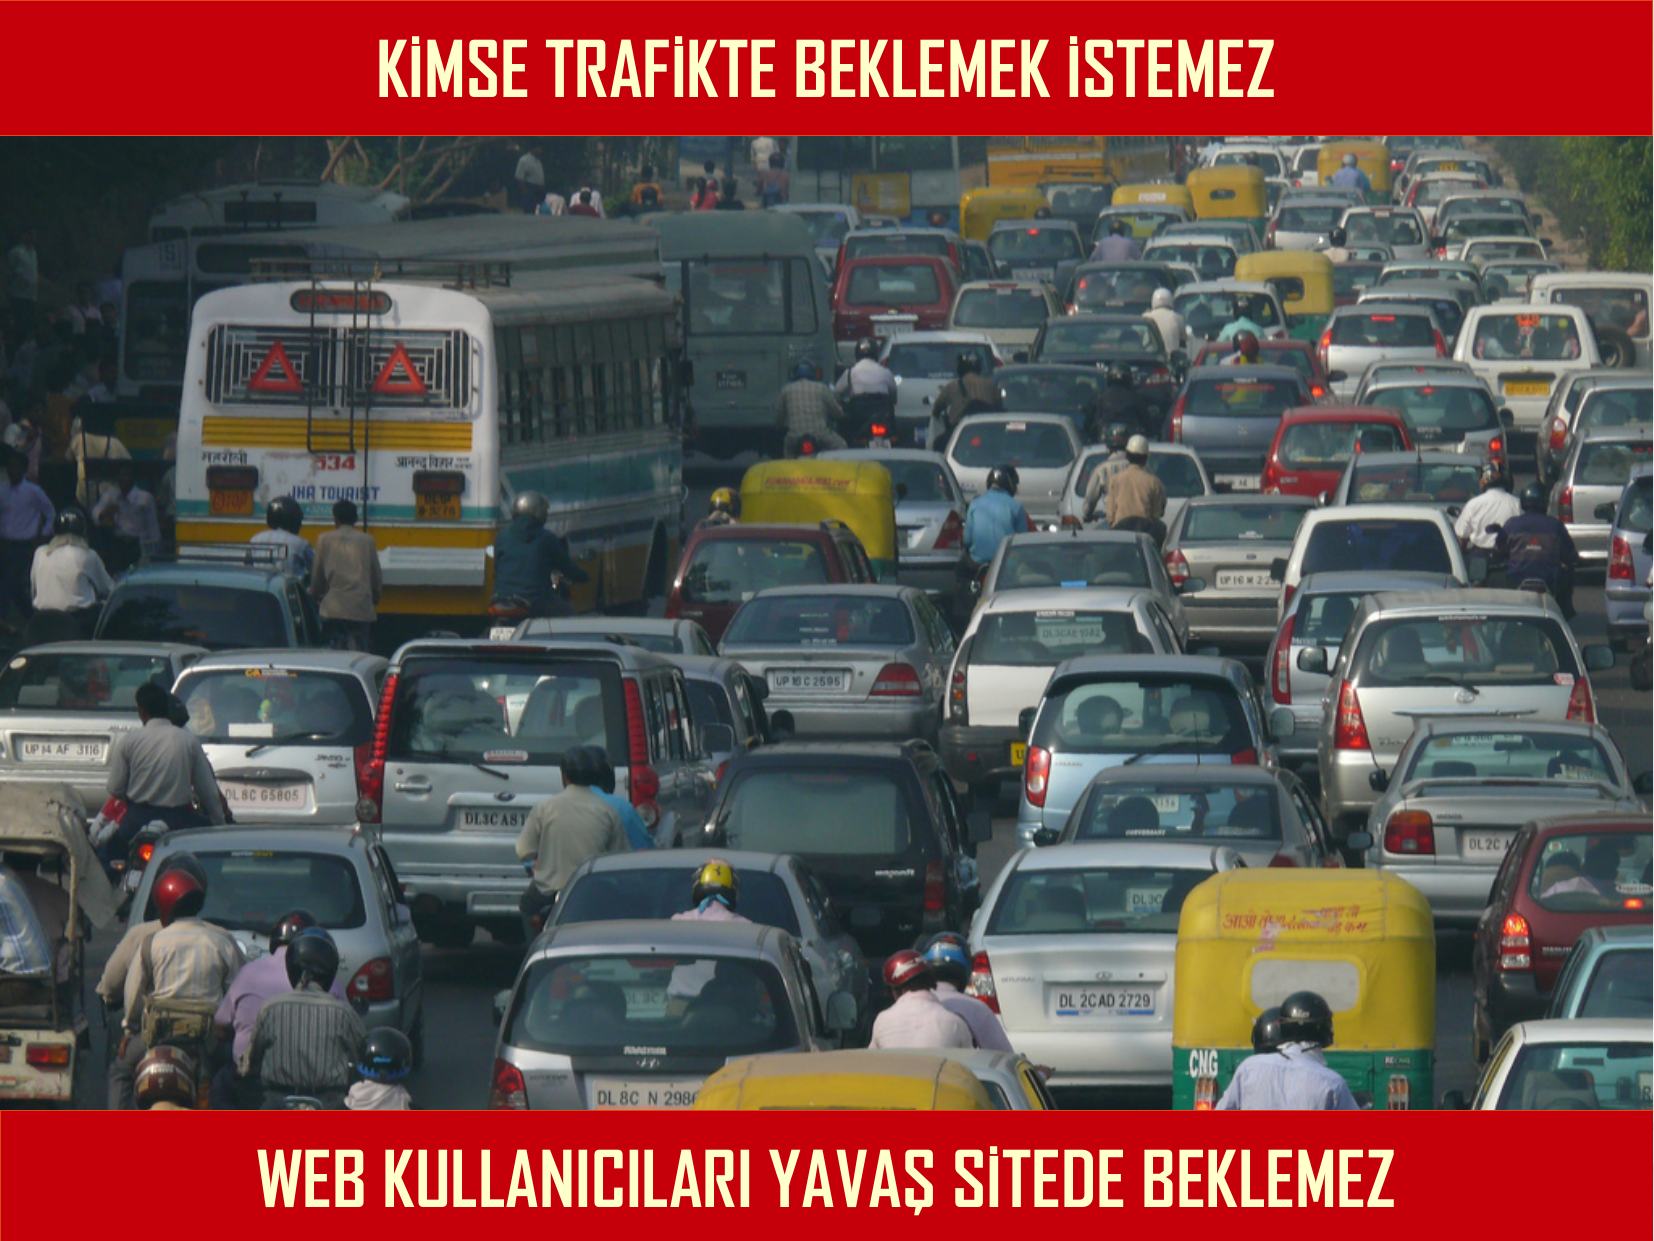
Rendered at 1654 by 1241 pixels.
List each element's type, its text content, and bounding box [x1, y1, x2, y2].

picture [0, 0, 1654, 1241]
text_box KİMSE TRAFİKTE BEKLEMEK İSTEMEZ [0, 0, 1653, 136]
text_box WEB KULLANICILARI YAVAŞ SİTEDE BEKLEMEZ [0, 1110, 1653, 1241]
